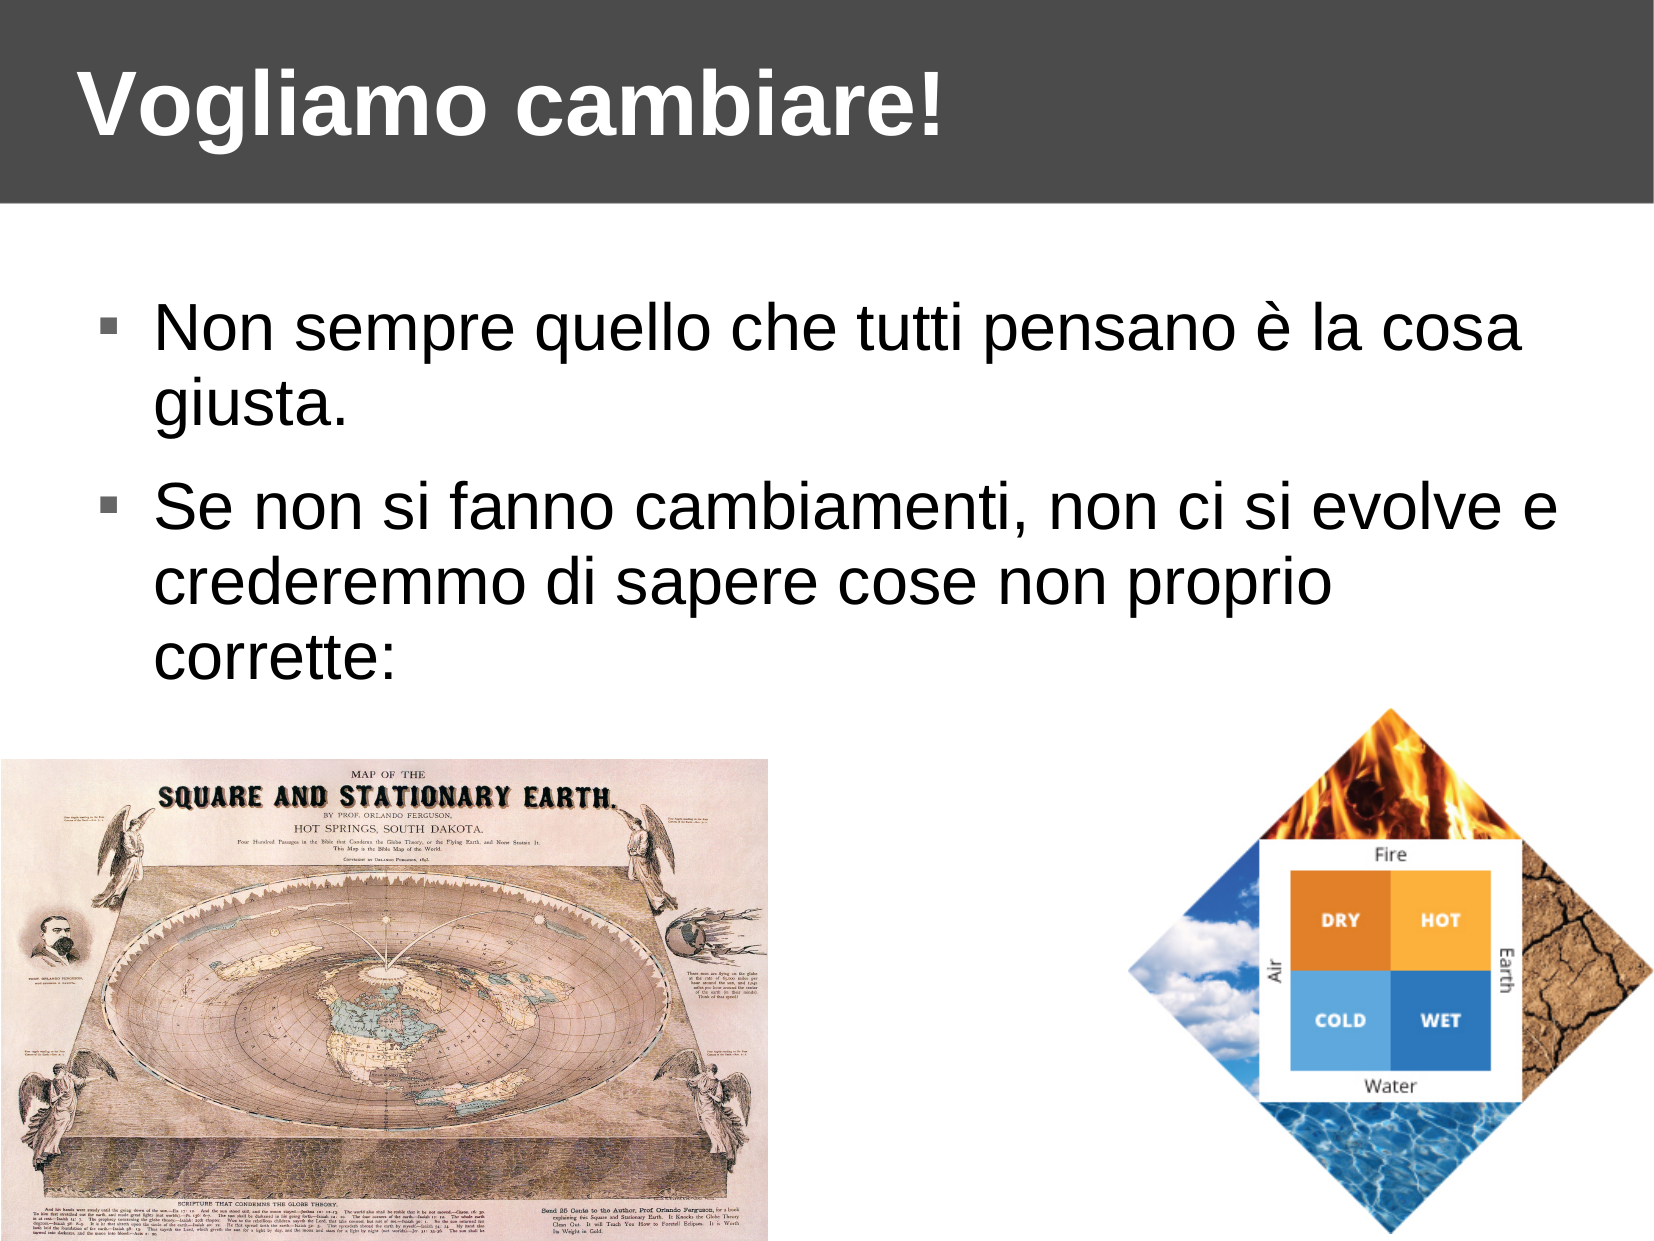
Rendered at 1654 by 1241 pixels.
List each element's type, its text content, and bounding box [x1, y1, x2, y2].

title Vogliamo cambiare! [76, 0, 1565, 208]
picture [0, 0, 1654, 1241]
list Non sempre quello che tutti pensano è la cosa giusta. Se non si fanno cambiamenti, non ci si evolve e crederemmo di sapere cose non proprio corrette: [82, 290, 1571, 1109]
